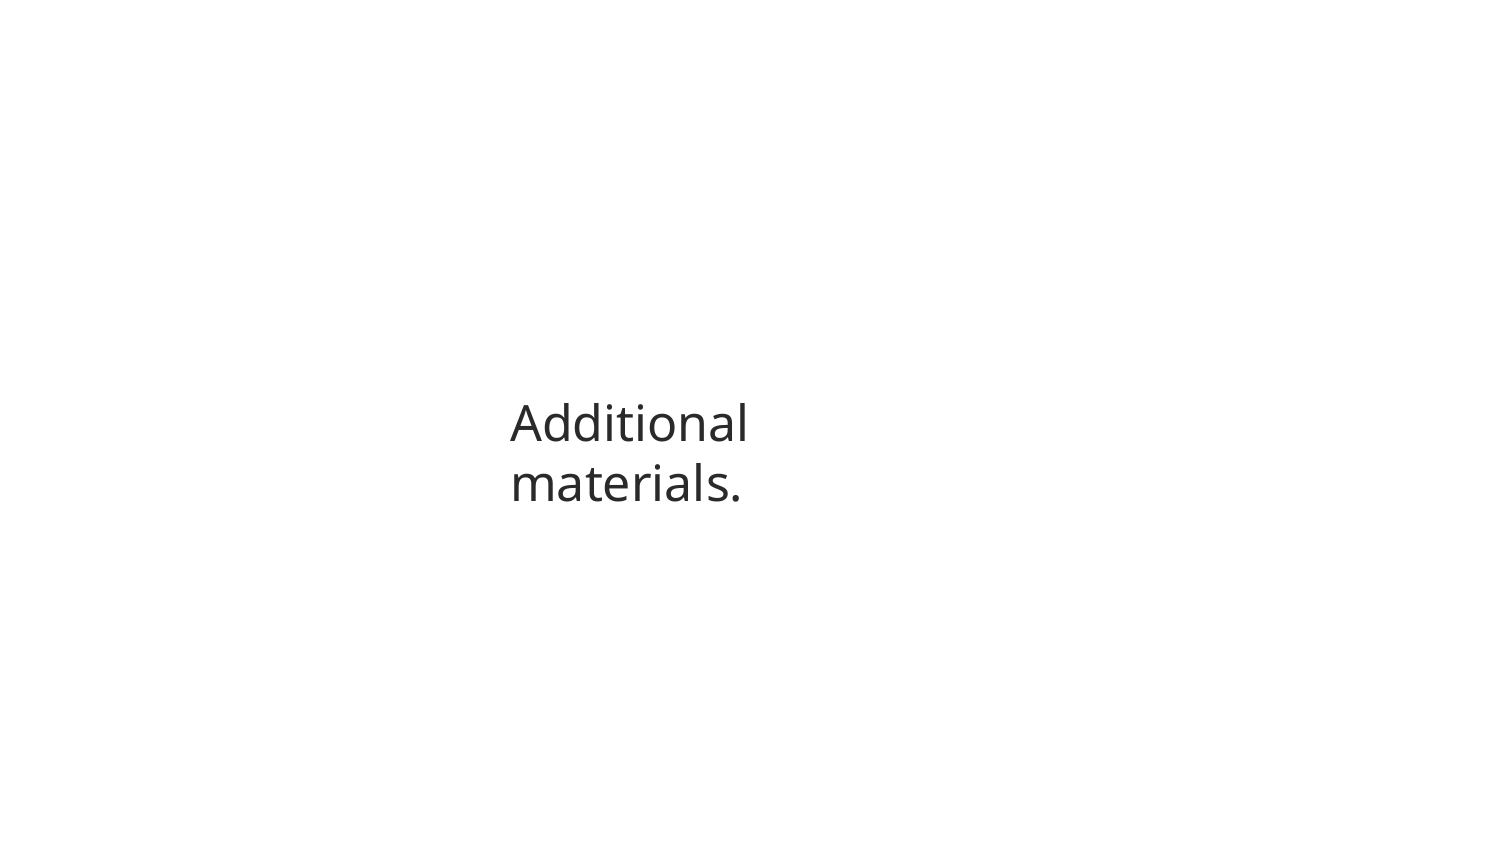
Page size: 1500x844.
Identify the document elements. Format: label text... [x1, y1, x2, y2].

text_box Additional materials. [495, 376, 1005, 468]
